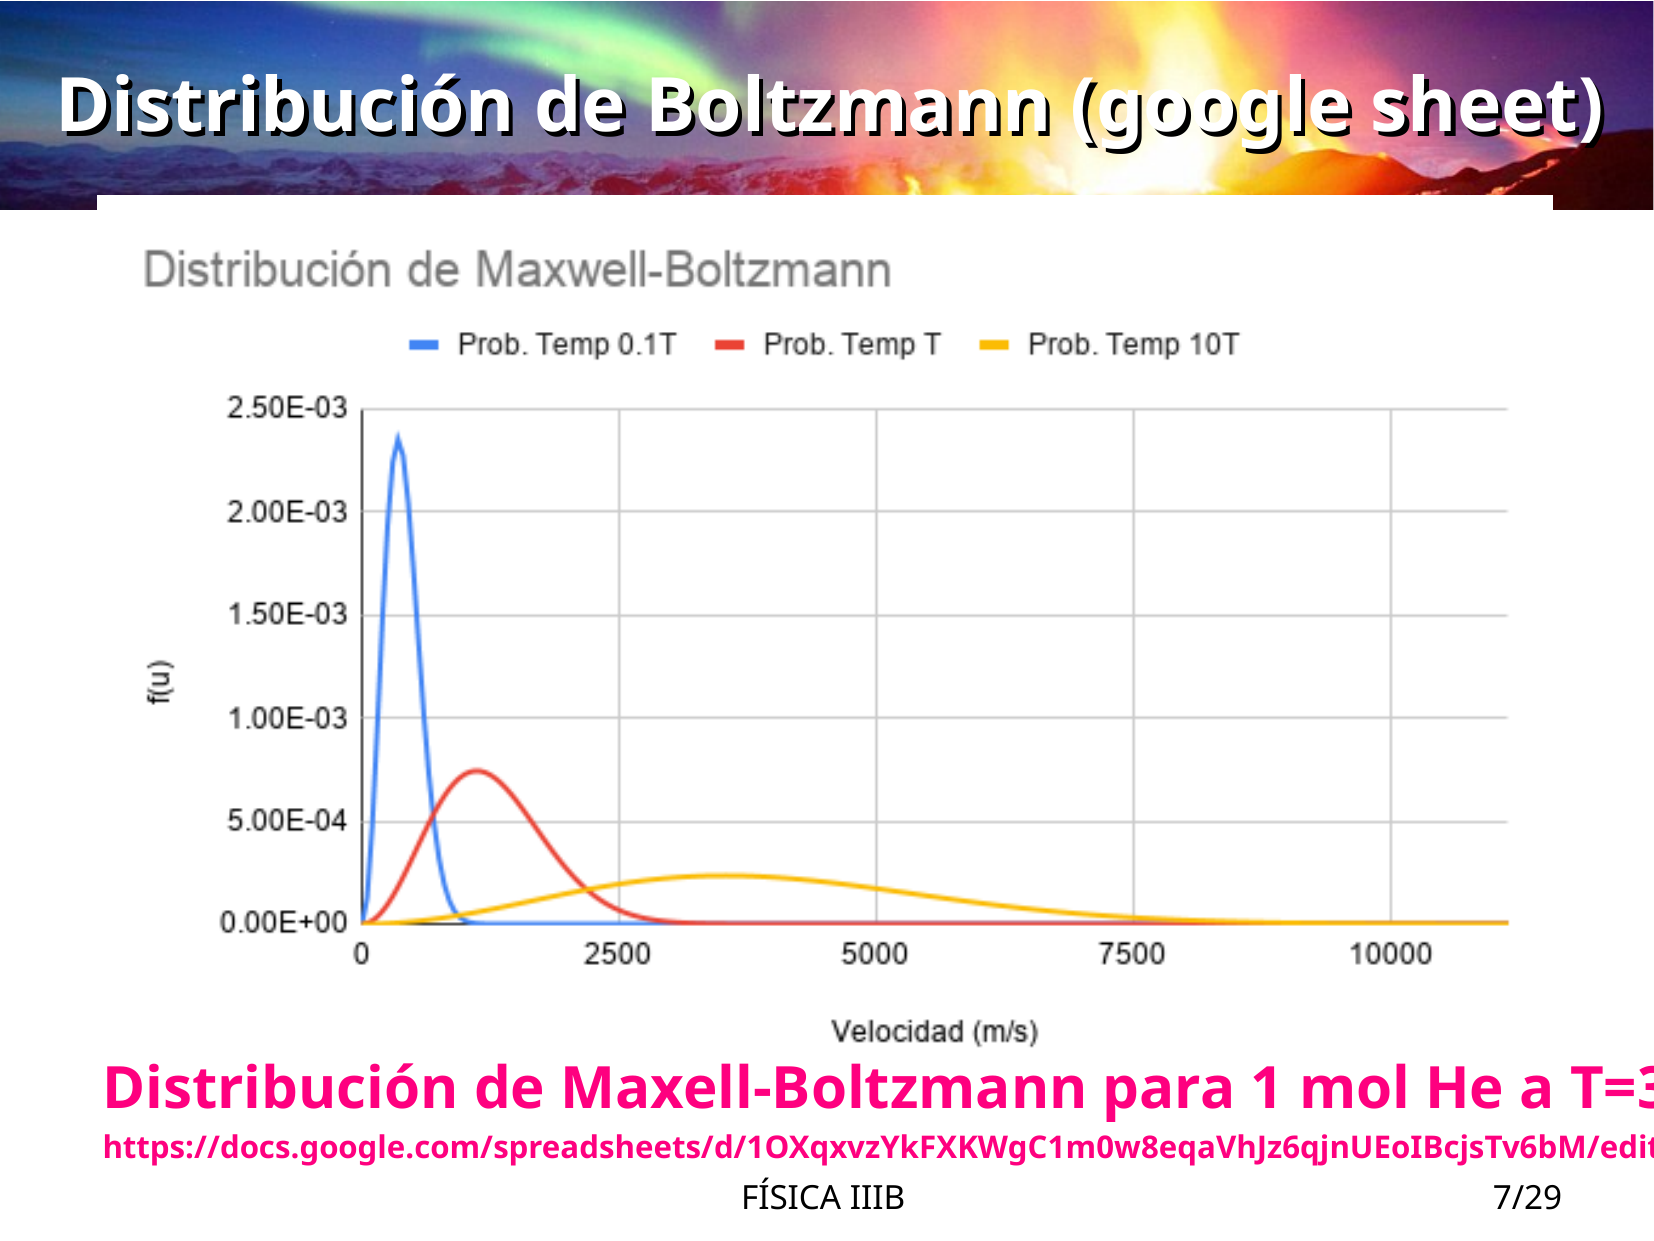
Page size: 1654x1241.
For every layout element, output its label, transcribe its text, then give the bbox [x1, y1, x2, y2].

picture [0, 1, 1654, 1038]
text_box Distribución de Maxell-Boltzmann para 1 mol He a T=300K https://docs.google.com/spreadsheets/d/1OXqxvzYkFXKWgC1m0w8eqaVhJz6qjnUEoIBcjsTv6bM/edit#gid=0 [87, 1038, 1614, 1163]
title Distribución de Boltzmann (google sheet) [45, 15, 1606, 191]
